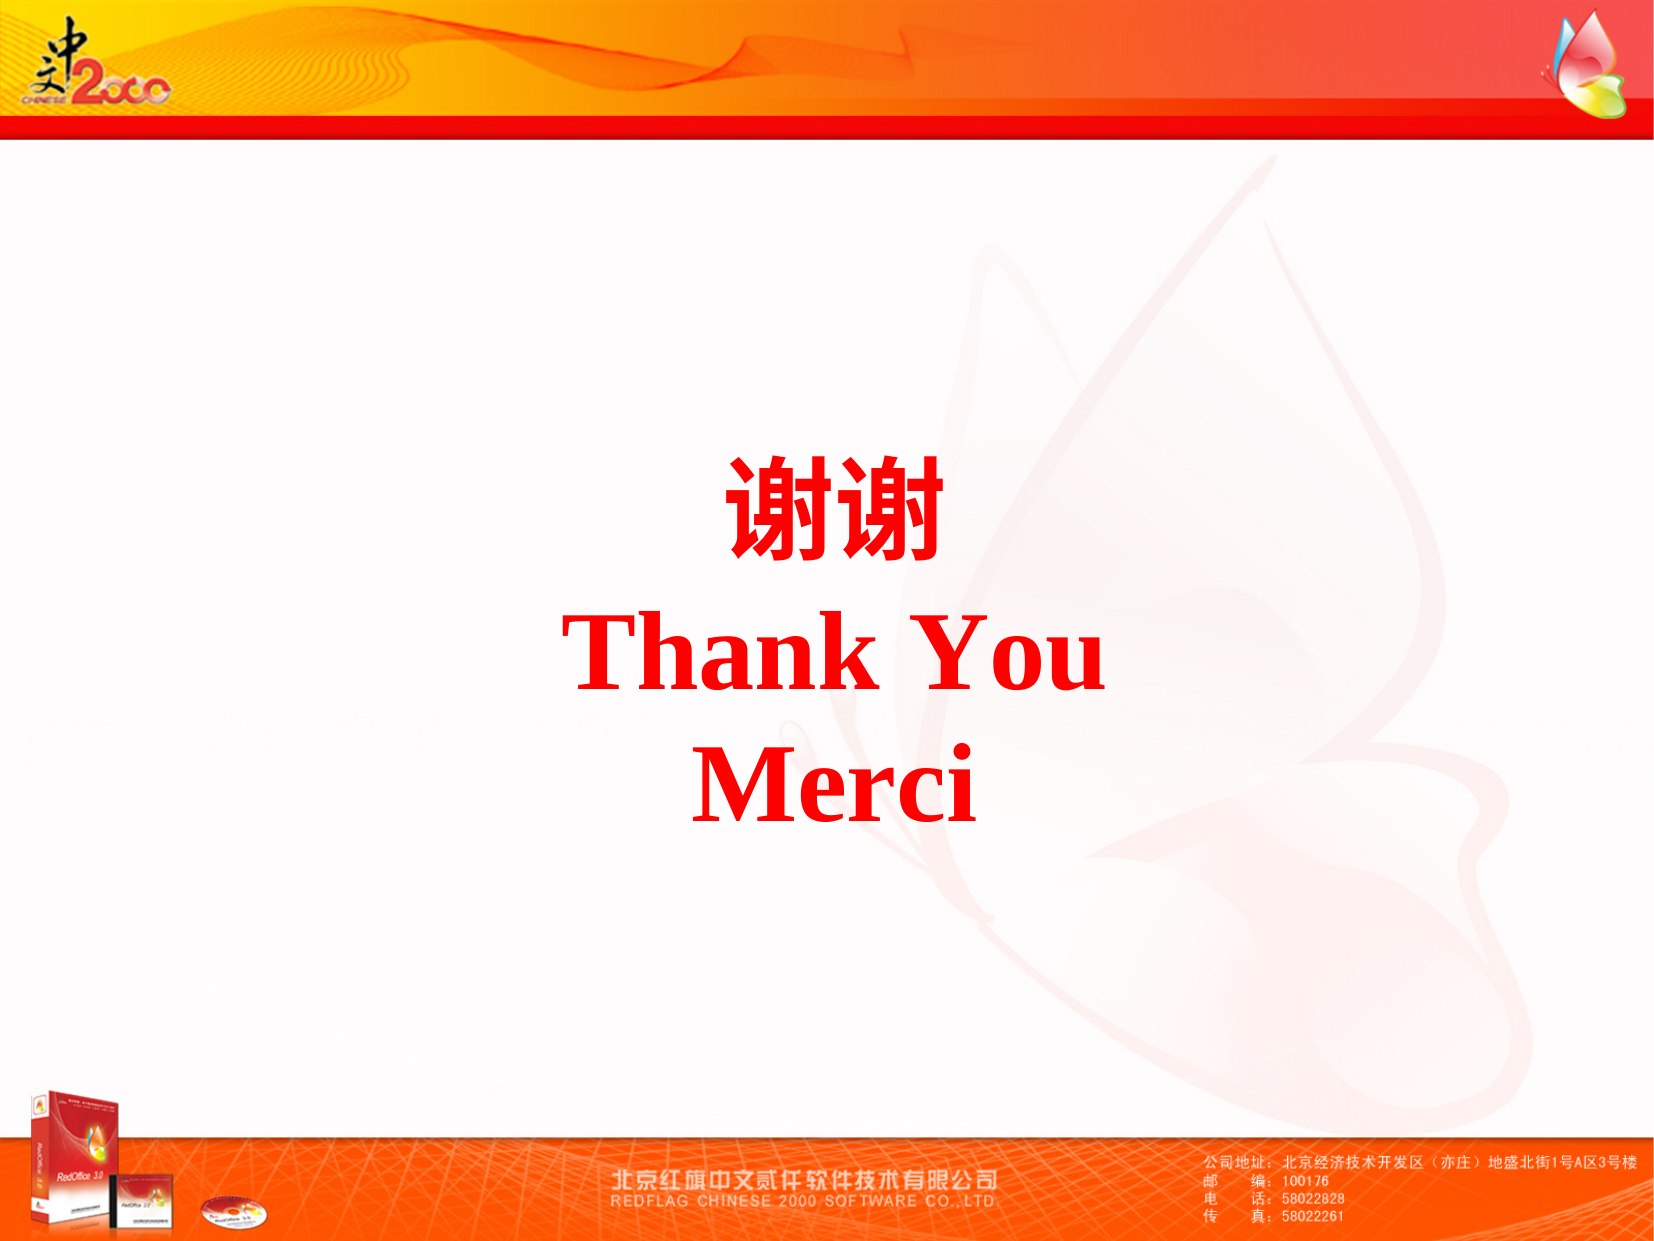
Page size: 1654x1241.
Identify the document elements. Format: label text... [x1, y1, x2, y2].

list 谢谢 Thank You Merci [82, 290, 1570, 1109]
picture [0, 0, 1654, 1241]
